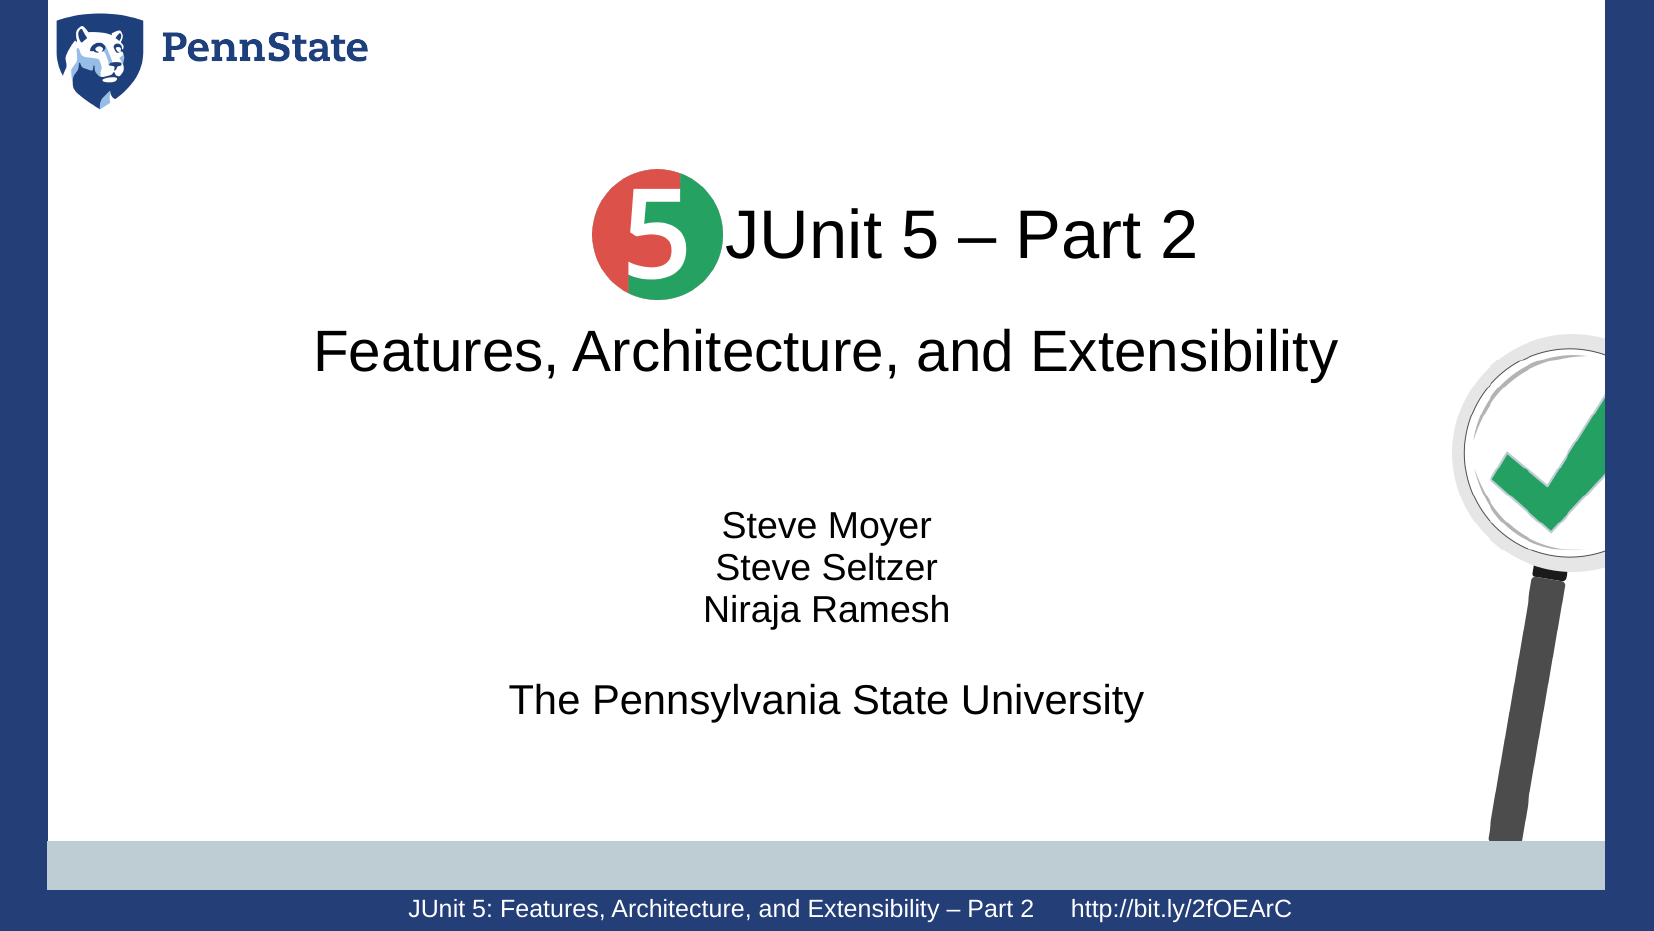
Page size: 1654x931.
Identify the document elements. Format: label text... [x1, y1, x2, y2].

picture [1452, 334, 1605, 841]
subtitle Steve Moyer Steve Seltzer Niraja Ramesh The Pennsylvania State University [436, 498, 1218, 777]
title JUnit 5 – Part 2 [663, 157, 1262, 286]
picture [48, 0, 411, 152]
title Features, Architecture, and Extensibility [282, 286, 1372, 417]
picture [592, 169, 723, 300]
